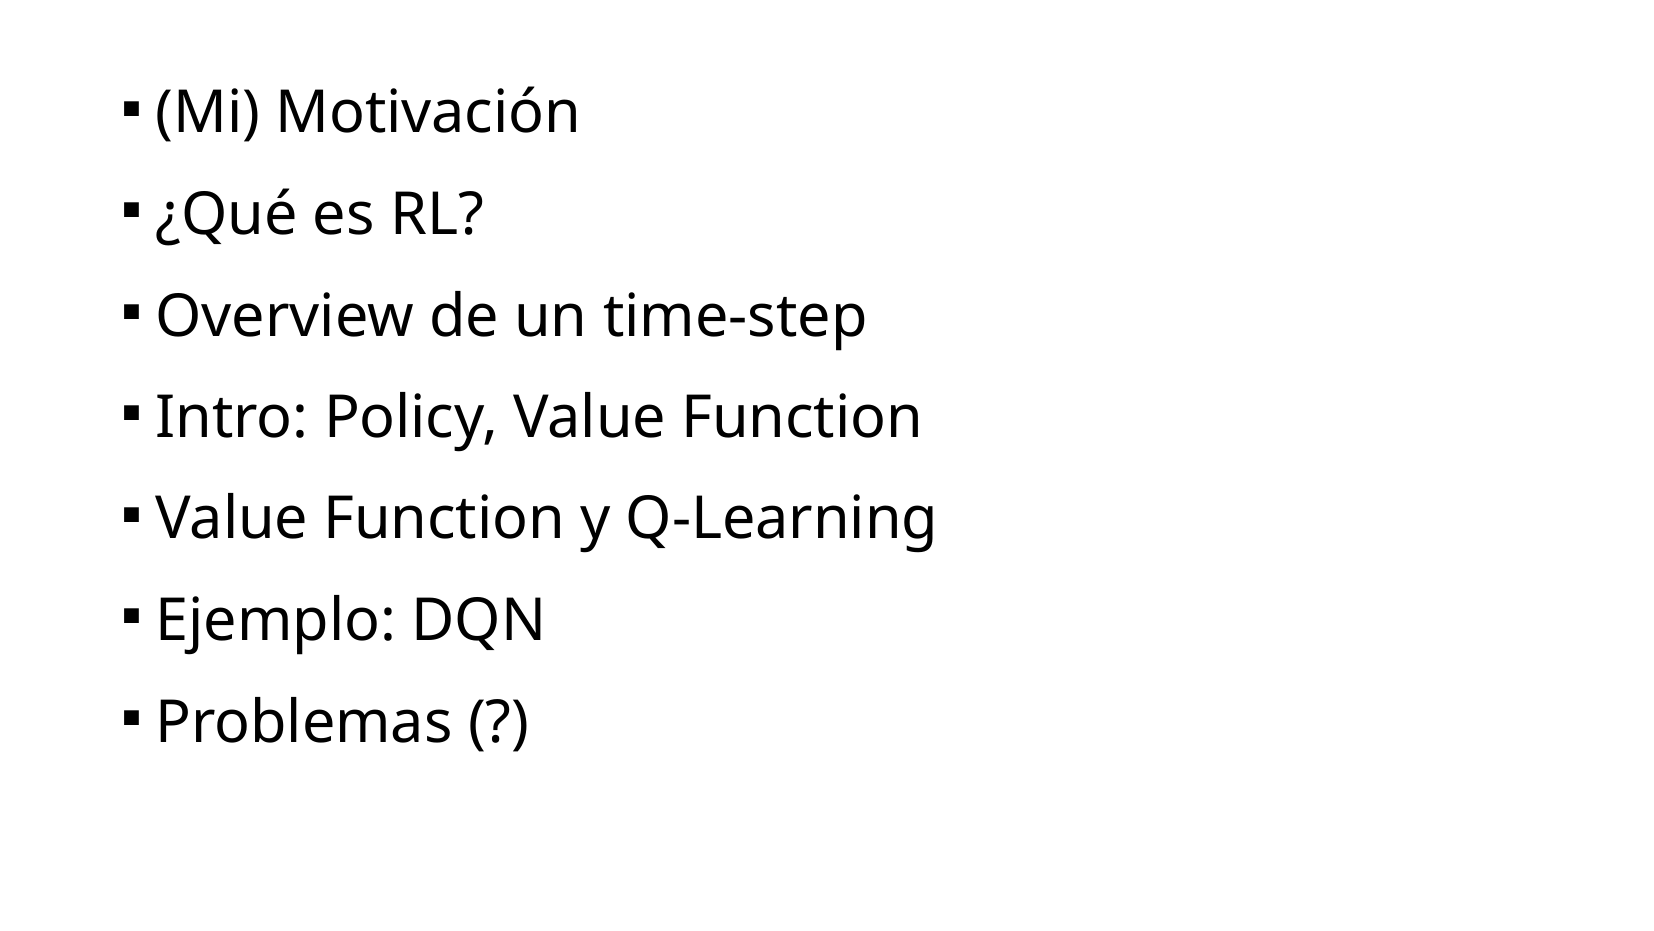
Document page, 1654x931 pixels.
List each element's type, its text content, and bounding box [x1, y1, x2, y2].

list (Mi) Motivación ¿Qué es RL? Overview de un time-step Intro: Policy, Value Function Value Function y Q-Learning Ejemplo: DQN Problemas (?) [76, 69, 1565, 768]
